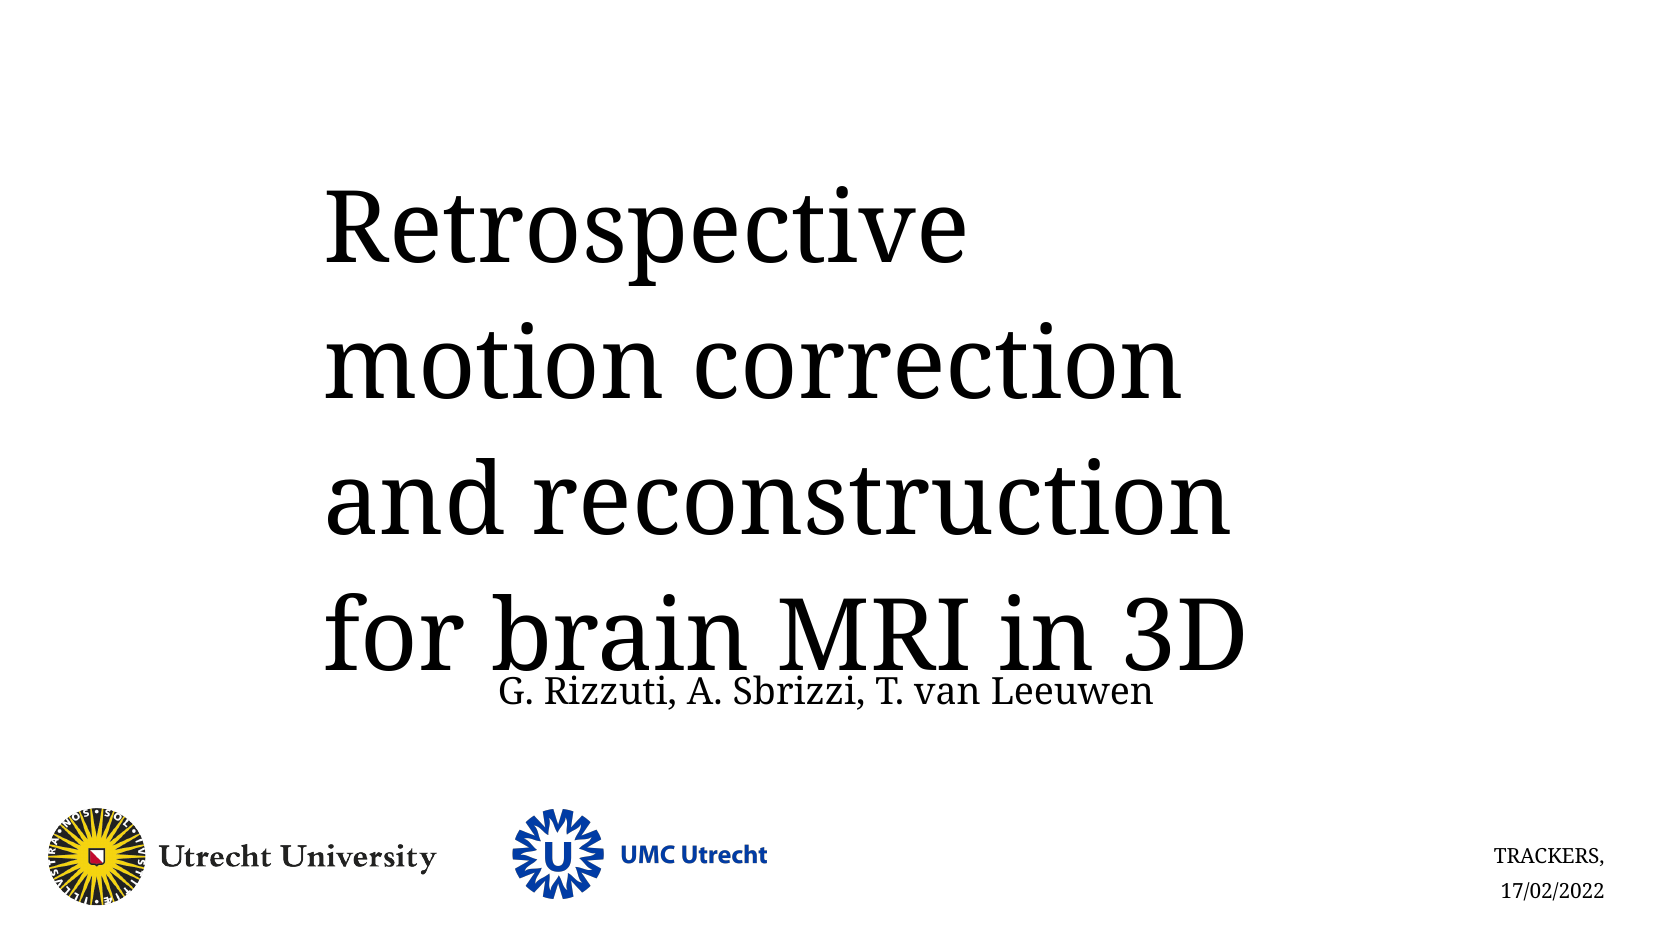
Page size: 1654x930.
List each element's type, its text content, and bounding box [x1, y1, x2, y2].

text_box Retrospective motion correction and reconstruction for brain MRI in 3D [308, 147, 1344, 628]
text_box TRACKERS, 17/02/2022 [1430, 834, 1620, 905]
text_box G. Rizzuti, A. Sbrizzi, T. van Leeuwen [68, 657, 1584, 721]
picture [0, 739, 767, 930]
